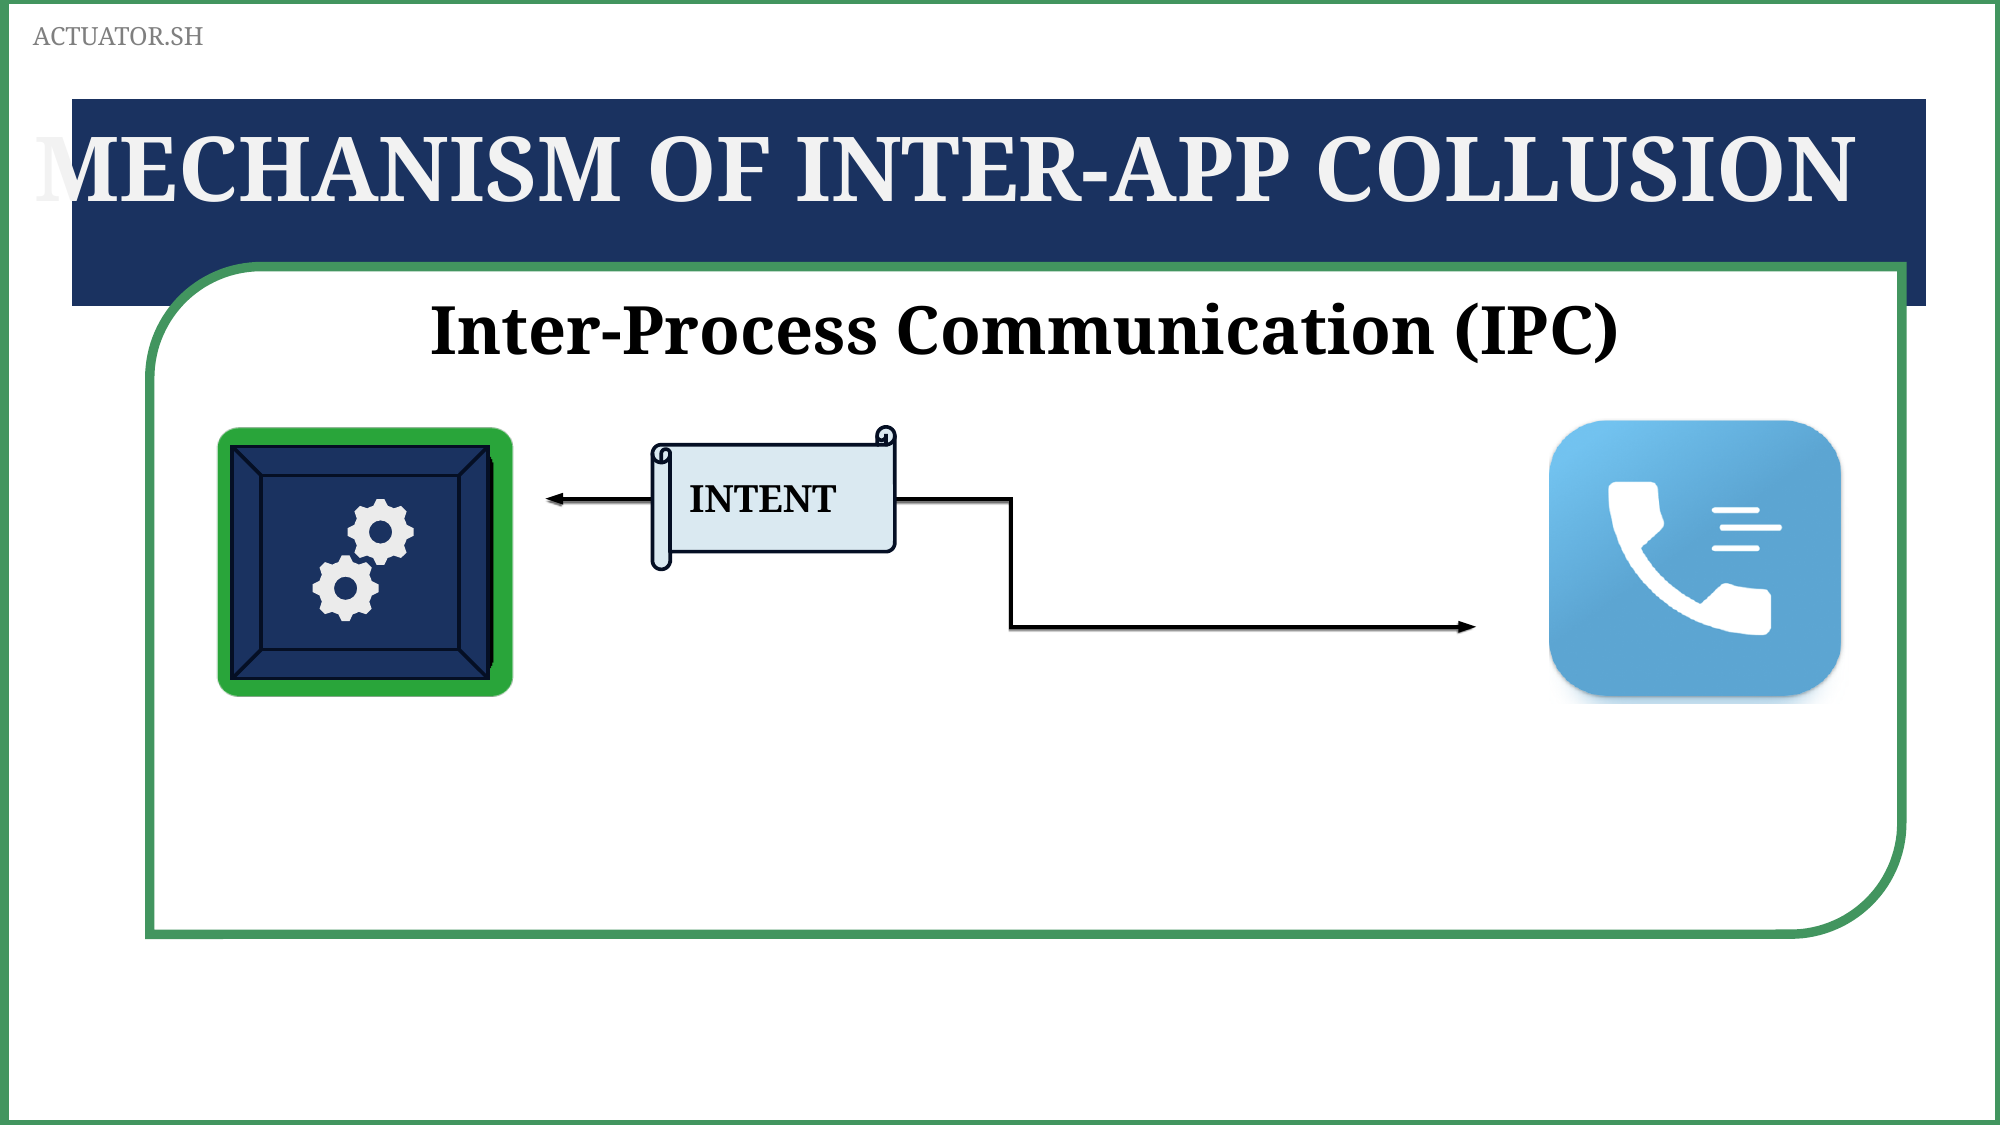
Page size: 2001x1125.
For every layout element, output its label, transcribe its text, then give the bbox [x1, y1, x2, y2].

text_box Actuator.sh [17, 12, 295, 62]
text_box Inter-Process Communication (IPC) [415, 280, 1702, 377]
text_box INTENT [674, 467, 875, 529]
text_box [149, 266, 1902, 935]
title Mechanism of Inter-App Collusion [19, 65, 1995, 228]
picture [1549, 418, 1853, 707]
picture [187, 411, 540, 714]
